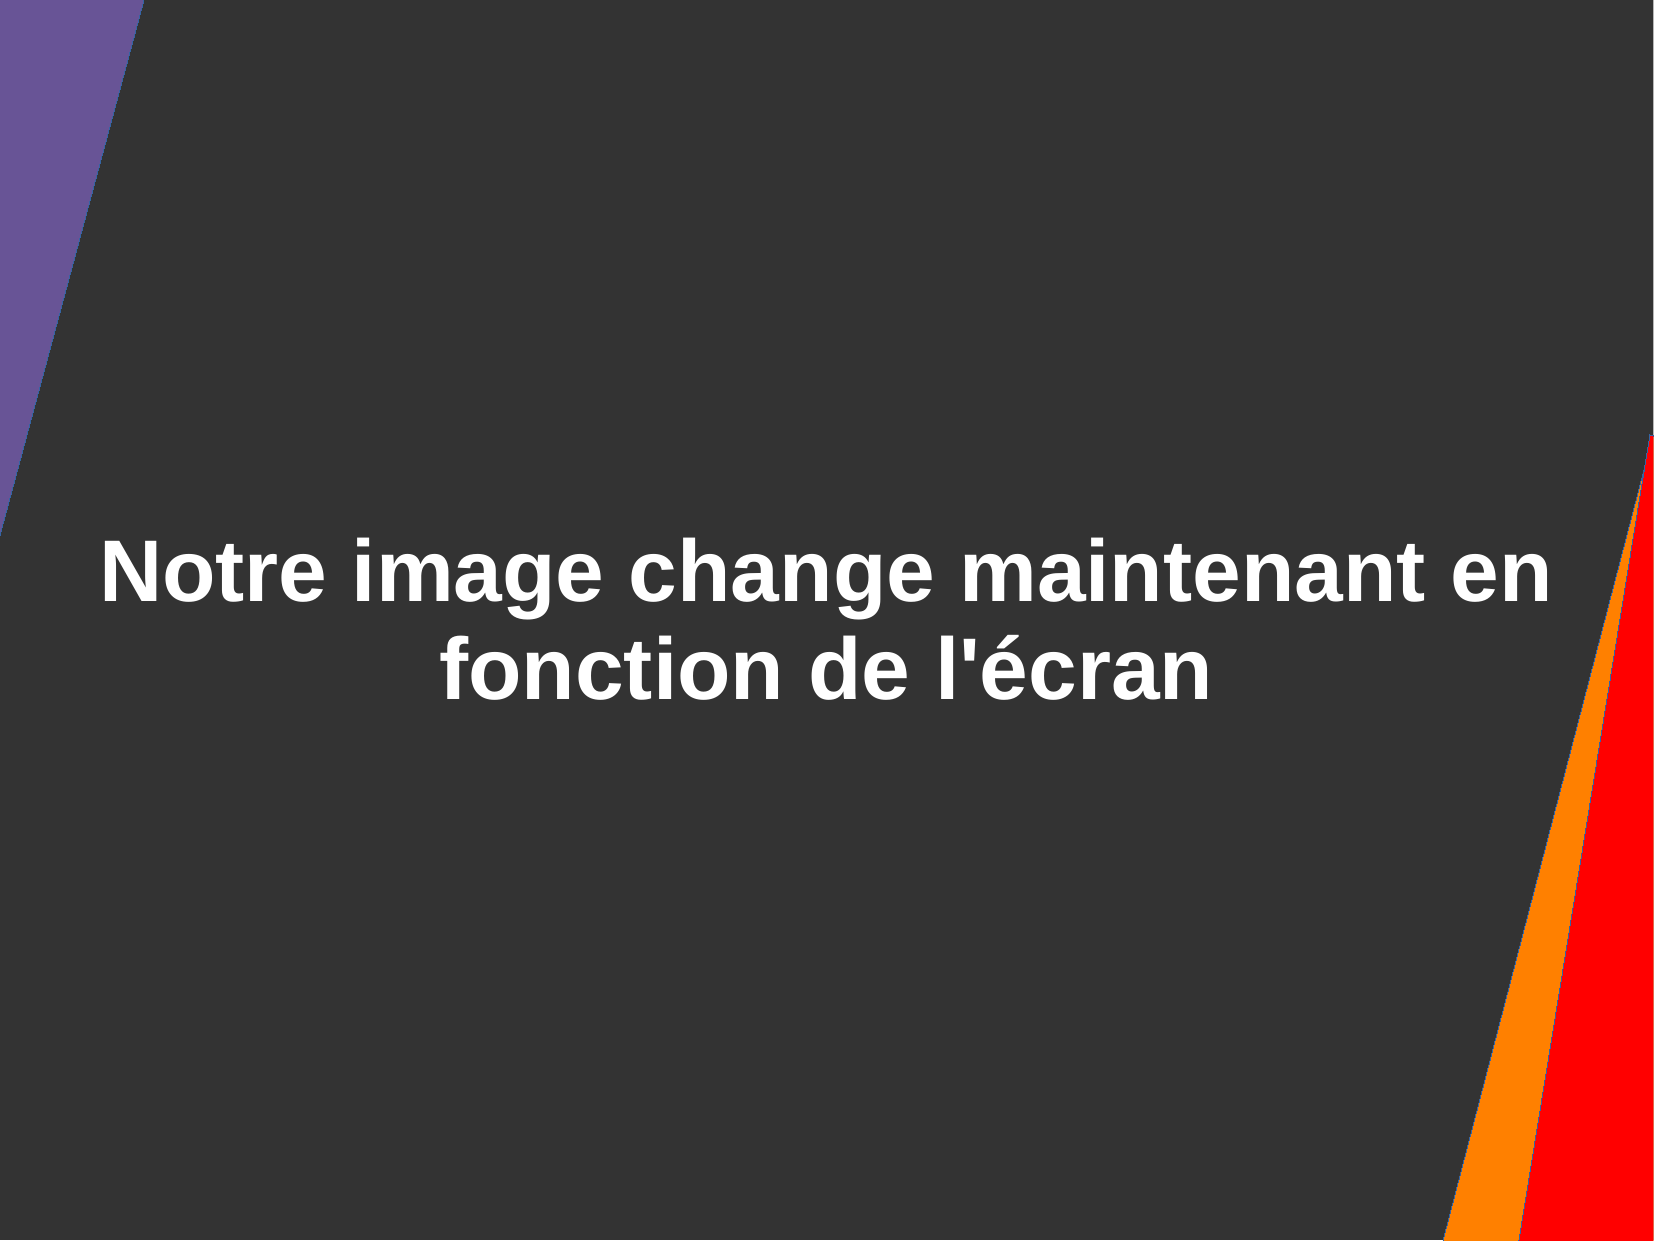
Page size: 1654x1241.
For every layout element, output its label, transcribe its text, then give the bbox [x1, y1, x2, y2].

text_box [0, 0, 144, 536]
title Notre image change maintenant en fonction de l'écran [31, 522, 1622, 718]
text_box [1442, 434, 1654, 1241]
